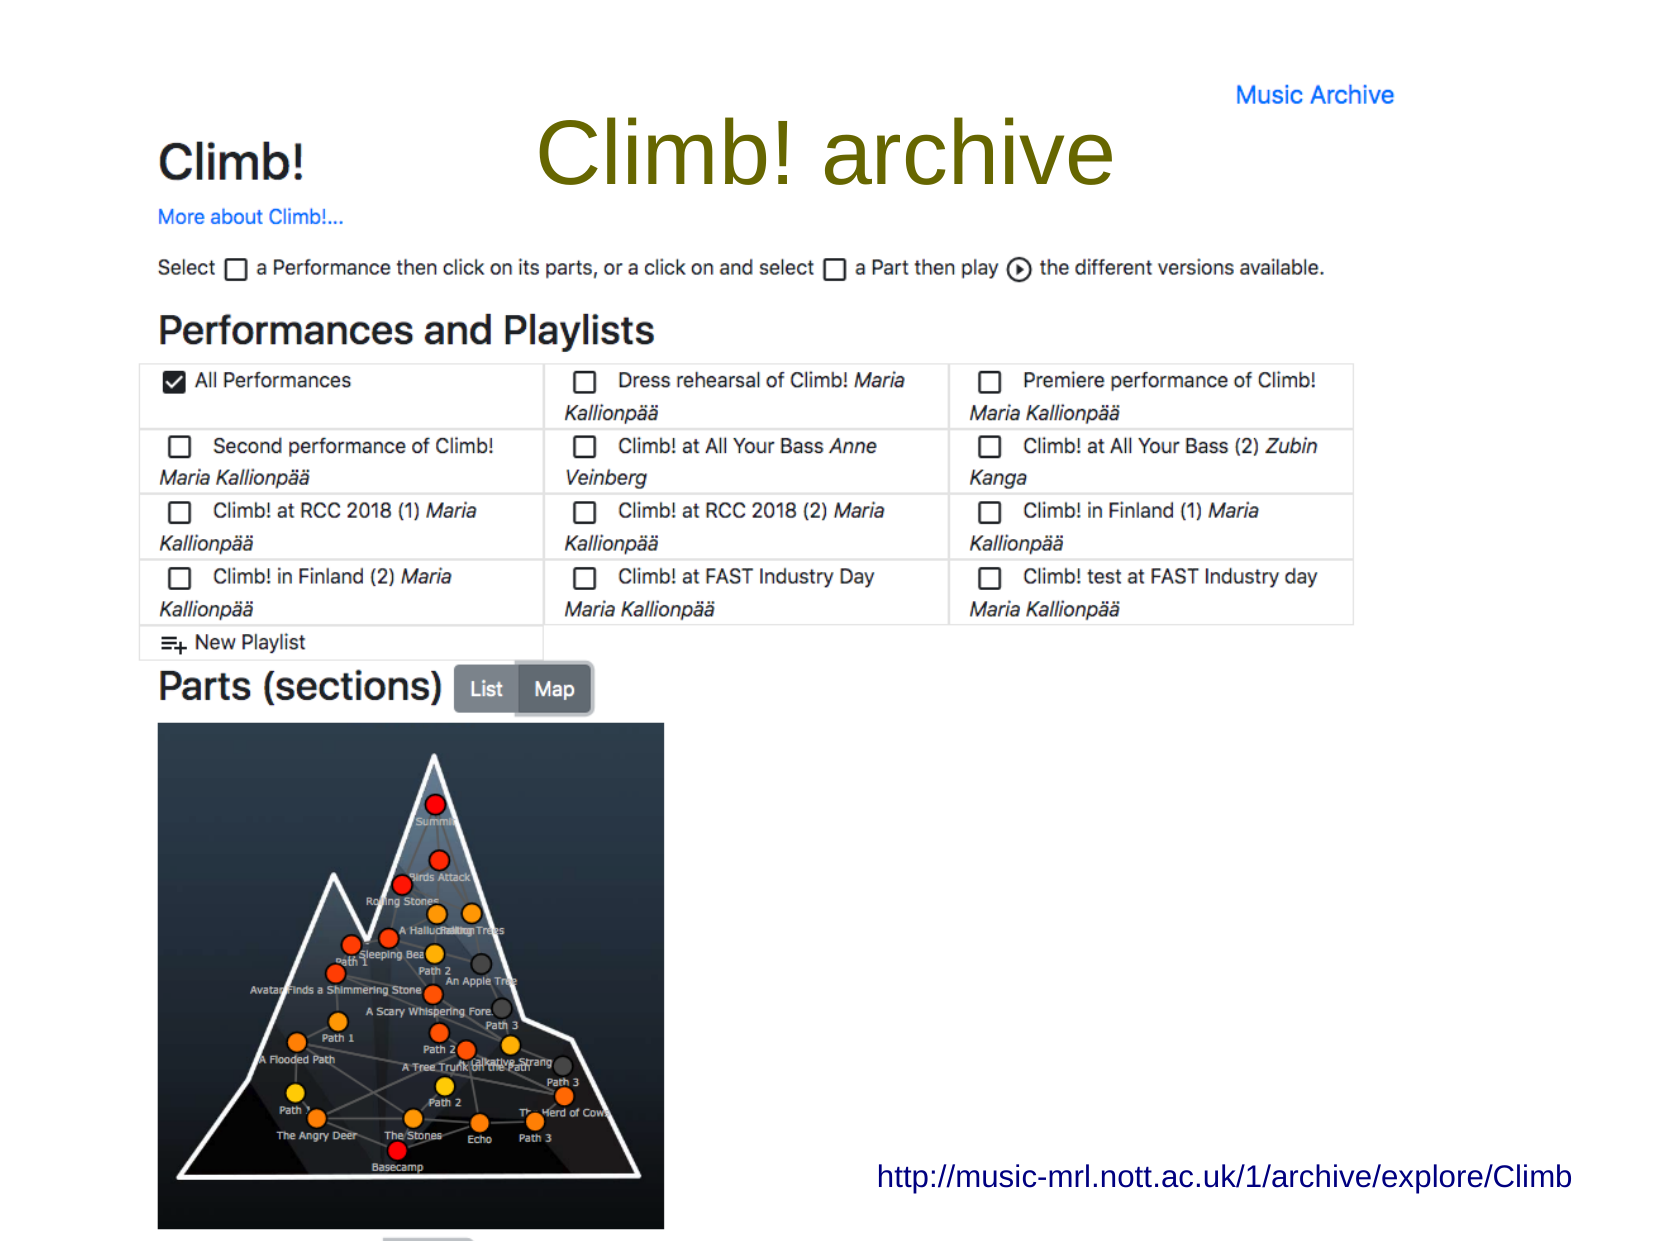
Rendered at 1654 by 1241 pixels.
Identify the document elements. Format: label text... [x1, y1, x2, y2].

picture [106, 257, 1406, 1241]
title Climb! archive [82, 49, 1571, 257]
text_box http://music-mrl.nott.ac.uk/1/archive/explore/Climb [862, 1151, 1630, 1202]
